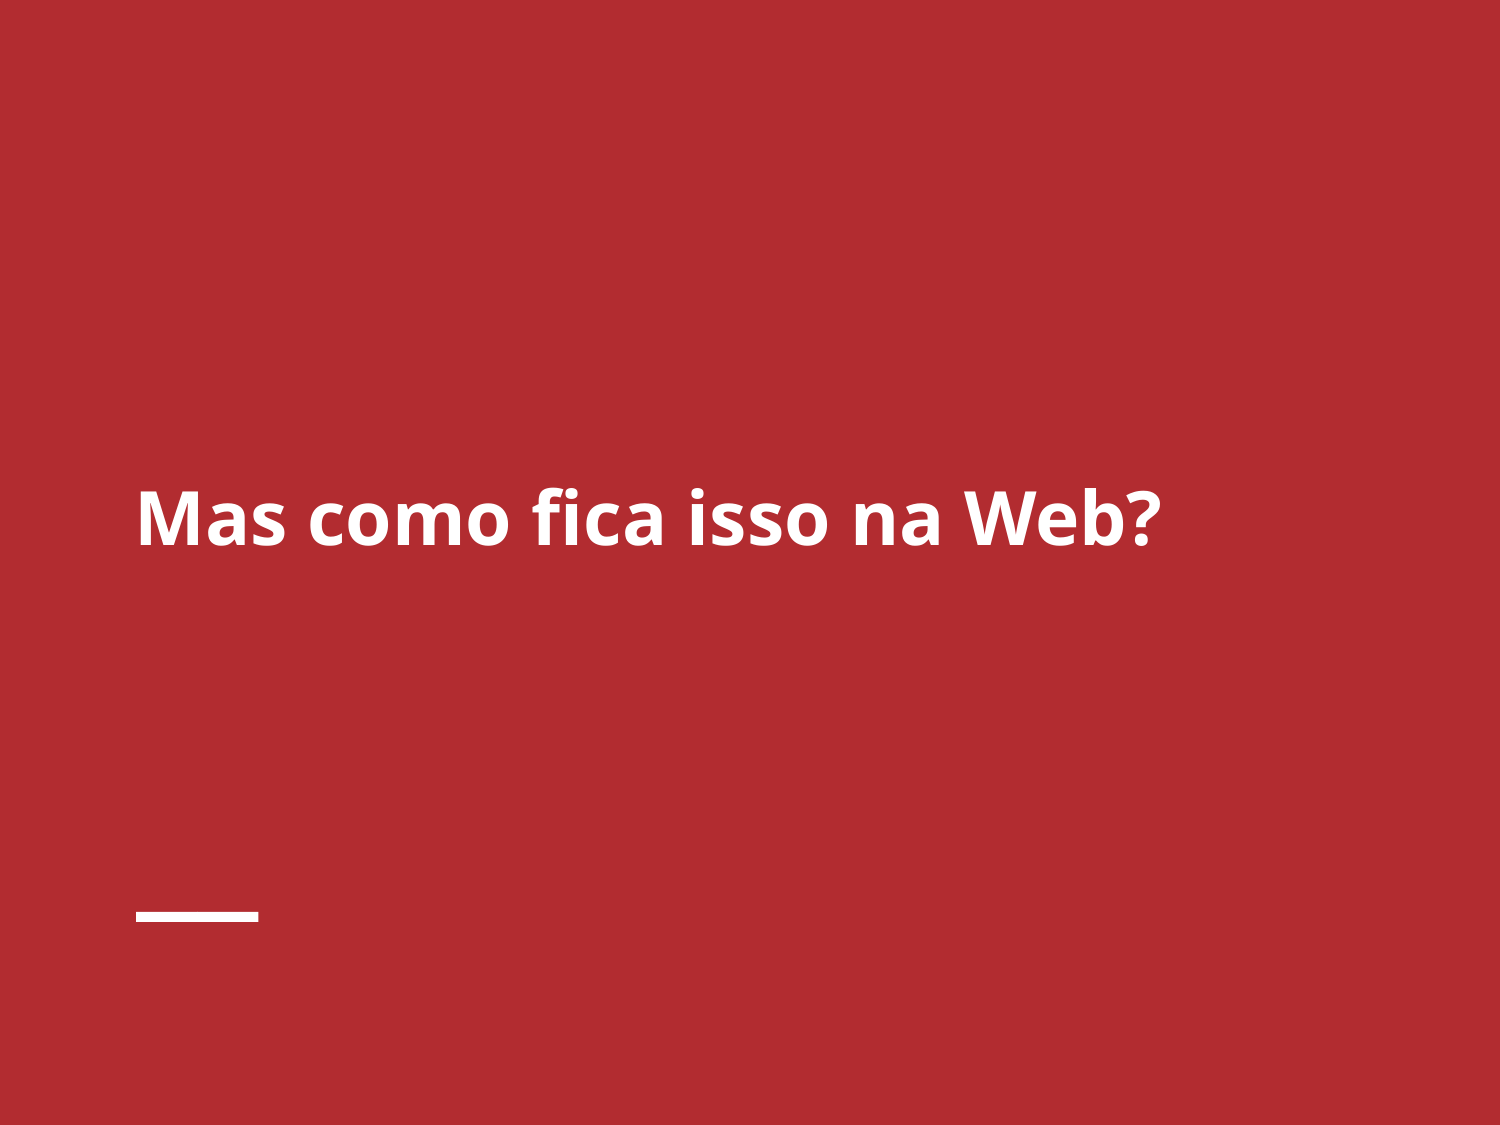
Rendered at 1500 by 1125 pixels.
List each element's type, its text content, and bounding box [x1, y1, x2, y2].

title Mas como fica isso na Web? [119, 189, 1272, 842]
